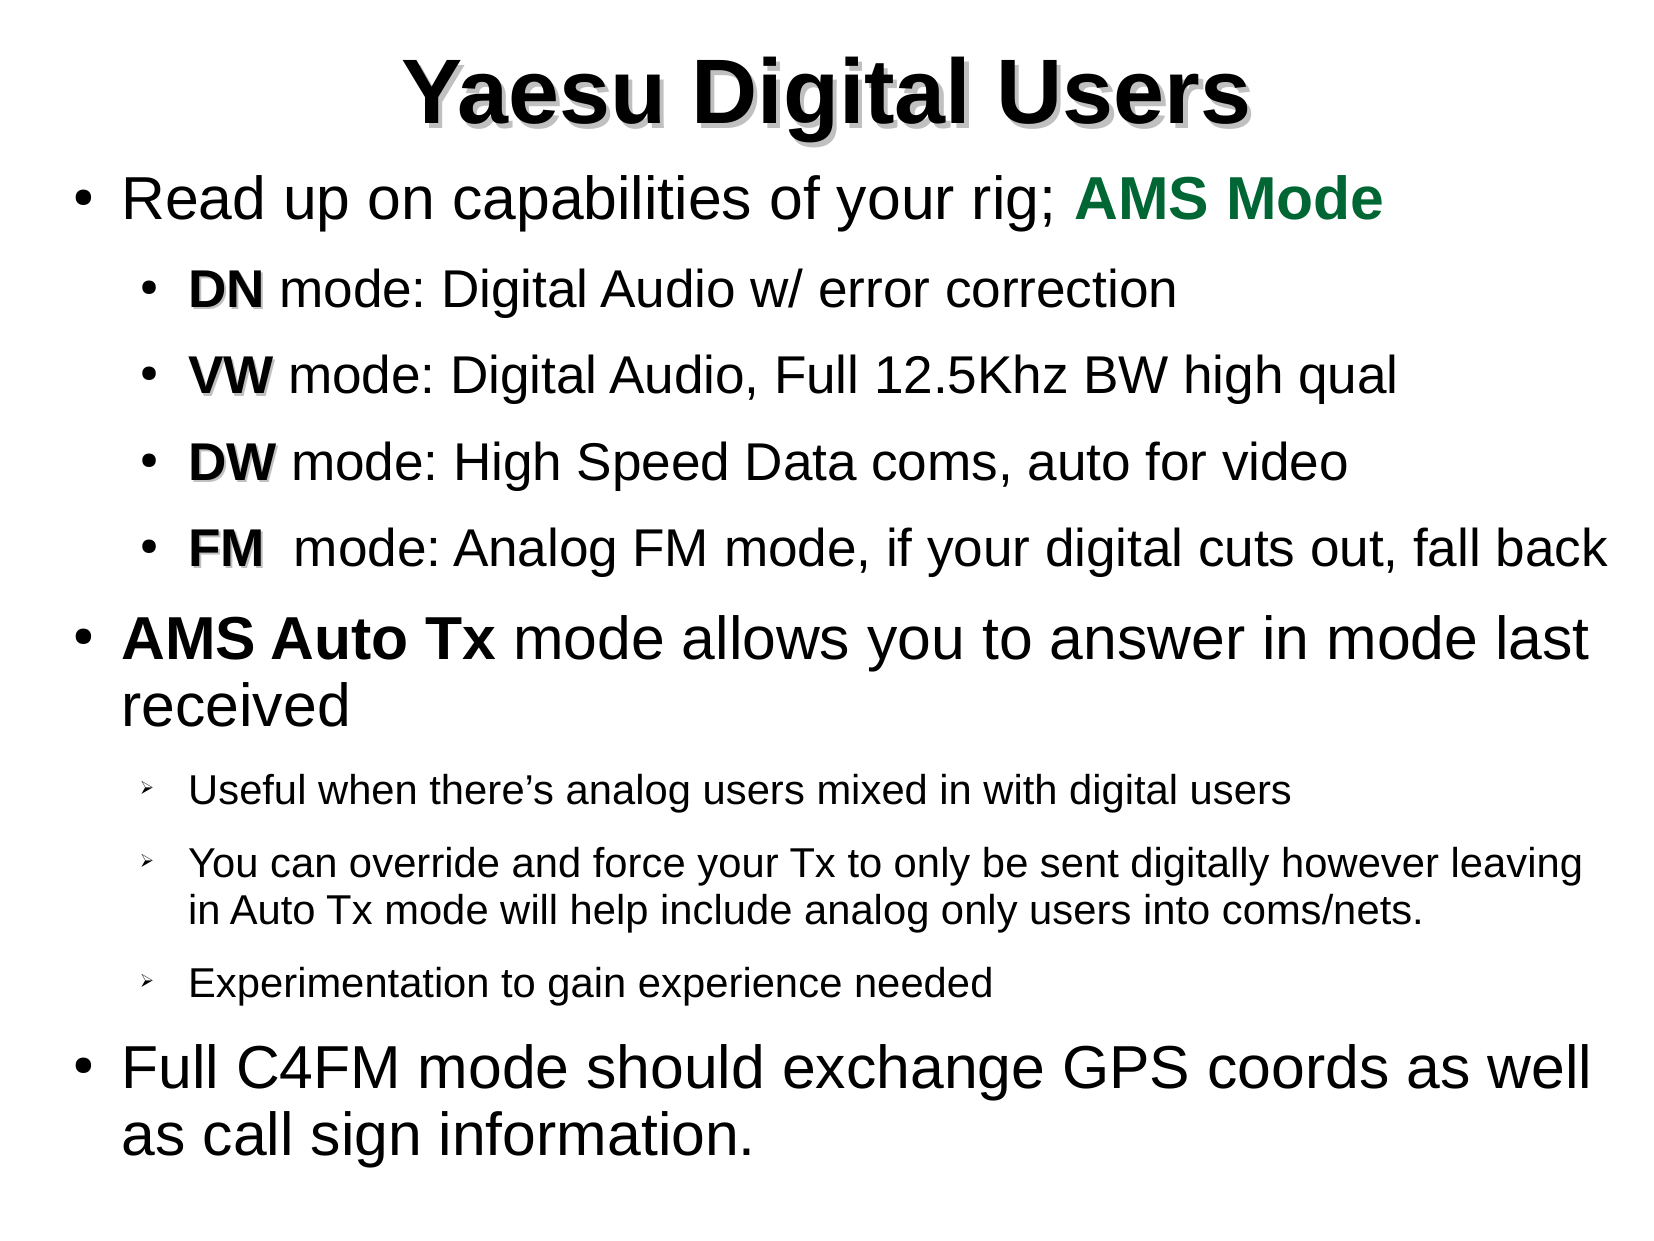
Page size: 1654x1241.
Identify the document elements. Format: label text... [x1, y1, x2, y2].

title Yaesu Digital Users [82, 40, 1571, 144]
list Read up on capabilities of your rig; AMS Mode DN mode: Digital Audio w/ error correction VW mode: Digital Audio, Full 12.5Khz BW high qual DW mode: High Speed Data coms, auto for video FM mode: Analog FM mode, if your digital cuts out, fall back AMS Auto Tx mode allows you to answer in mode last received Useful when there’s analog users mixed in with digital users You can override and force your Tx to only be sent digitally however leaving in Auto Tx mode will help include analog only users into coms/nets. Experimentation to gain experience needed Full C4FM mode should exchange GPS coords as well as call sign information. [56, 165, 1621, 1186]
